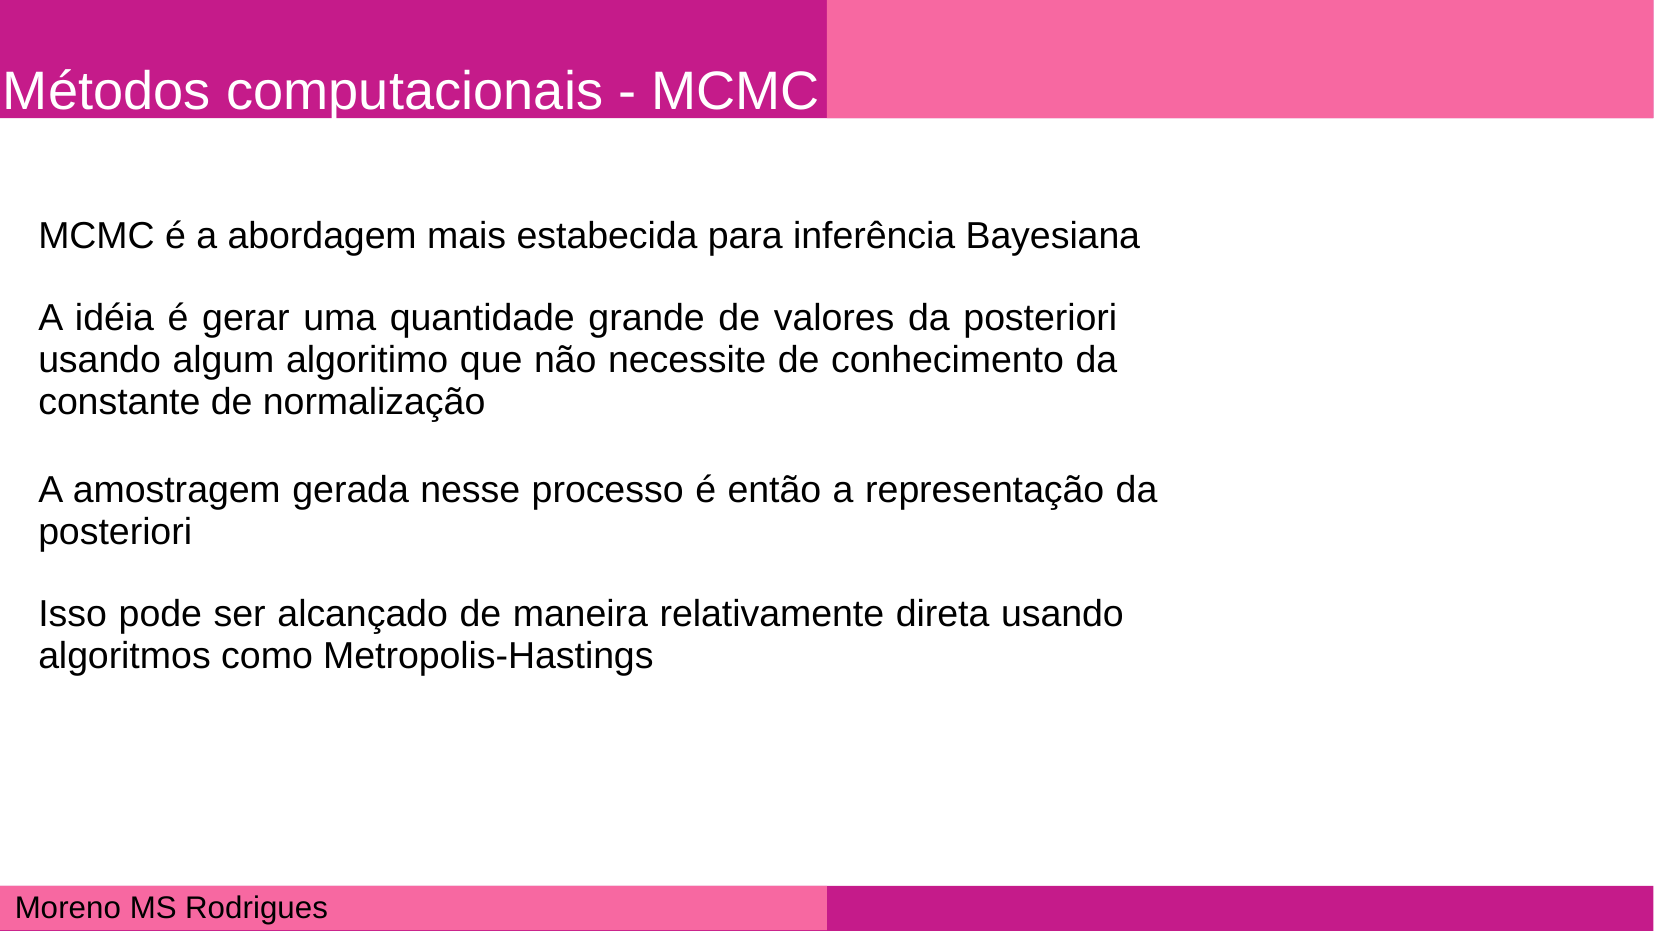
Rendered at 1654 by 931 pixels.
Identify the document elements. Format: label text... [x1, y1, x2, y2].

text_box Moreno MS Rodrigues [0, 882, 404, 931]
text_box A idéia é gerar uma quantidade grande de valores da posteriori usando algum algoritimo que não necessite de conhecimento da constante de normalização [23, 289, 1205, 431]
text_box [0, 0, 1654, 119]
text_box Métodos computacionais - MCMC [0, 53, 857, 190]
text_box [404, 885, 1654, 931]
text_box A amostragem gerada nesse processo é então a representação da posteriori [23, 460, 1205, 560]
text_box Isso pode ser alcançado de maneira relativamente direta usando algoritmos como Metropolis-Hastings [23, 584, 1205, 684]
text_box MCMC é a abordagem mais estabecida para inferência Bayesiana [23, 206, 1205, 264]
